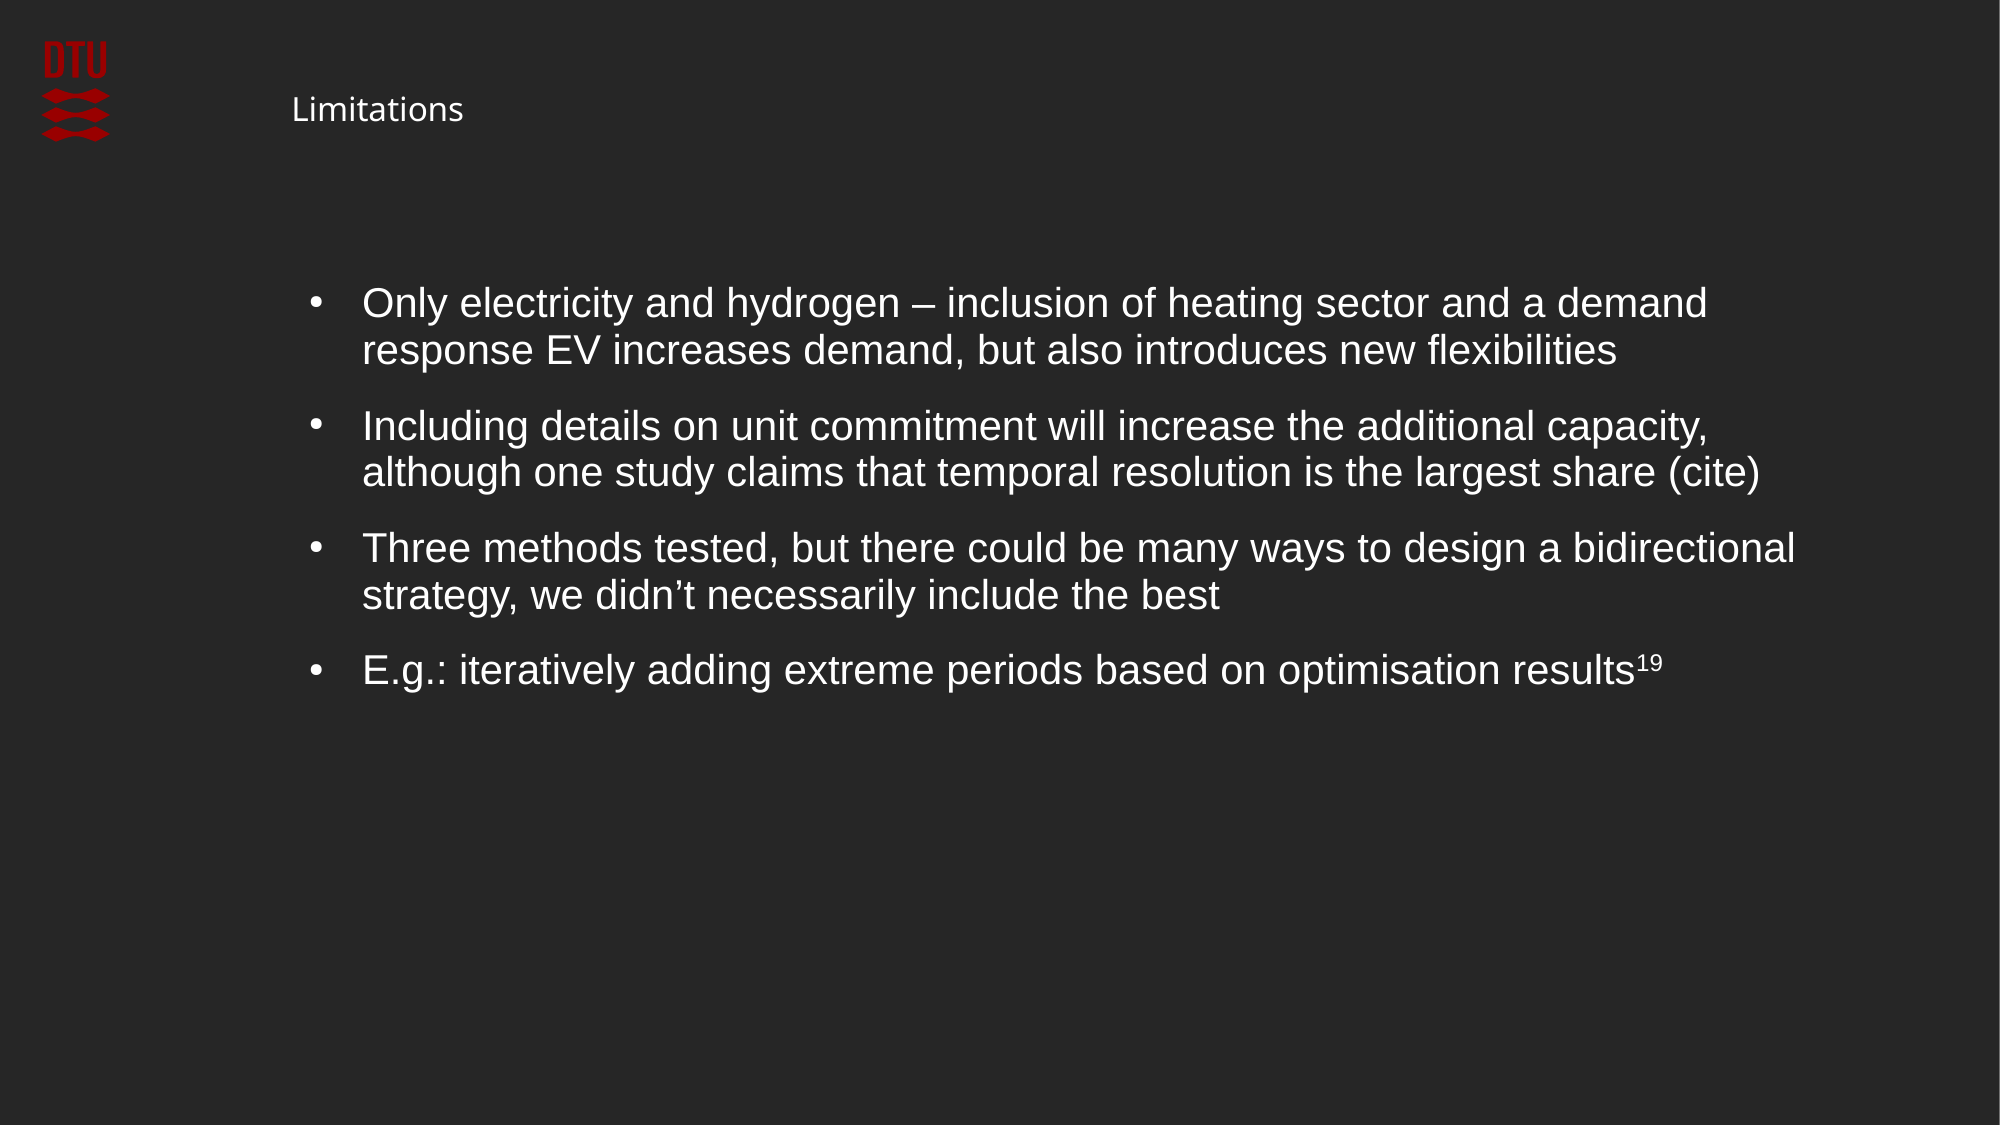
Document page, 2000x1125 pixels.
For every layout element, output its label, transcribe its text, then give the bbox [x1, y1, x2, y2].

title Limitations [291, 70, 1819, 148]
list Only electricity and hydrogen – inclusion of heating sector and a demand response EV increases demand, but also introduces new flexibilities Including details on unit commitment will increase the additional capacity, although one study claims that temporal resolution is the largest share (cite) Three methods tested, but there could be many ways to design a bidirectional strategy, we didn’t necessarily include the best E.g.: iteratively adding extreme periods based on optimisation results19 [291, 279, 1819, 1026]
